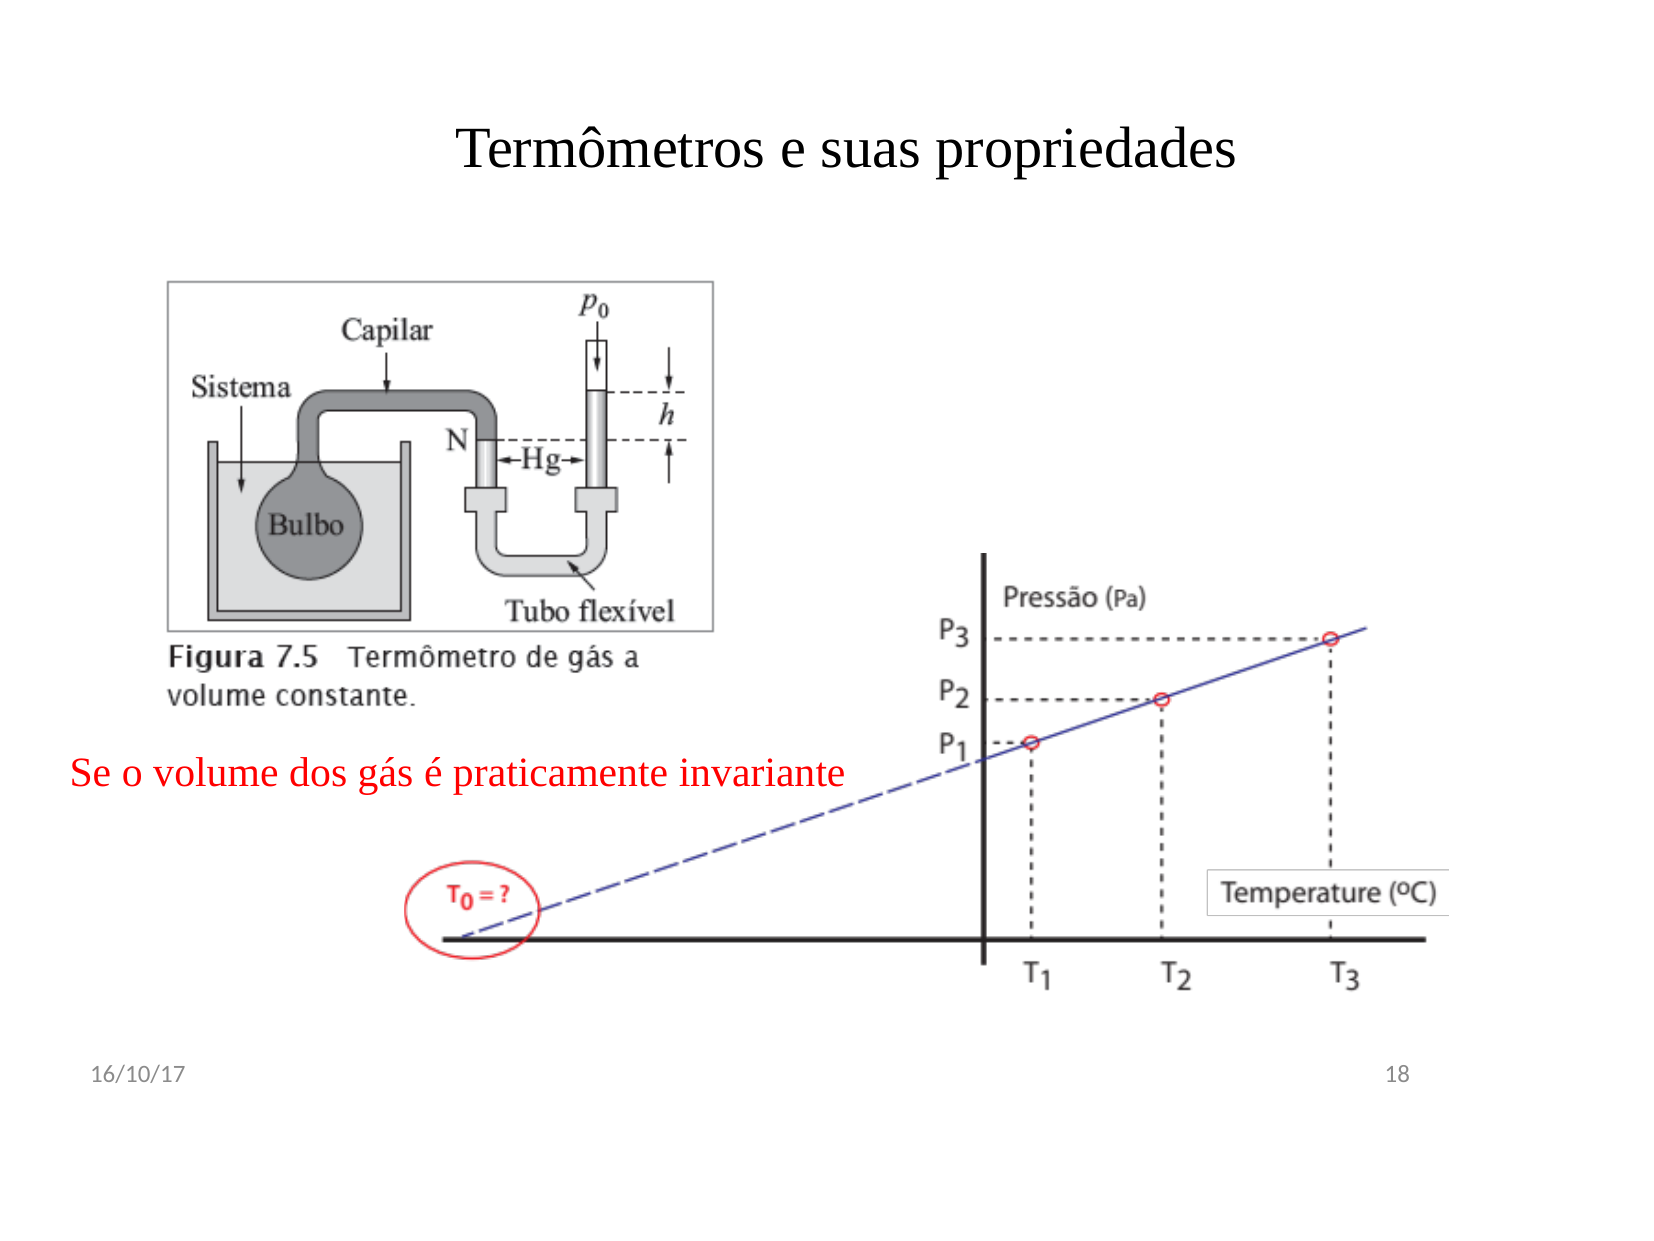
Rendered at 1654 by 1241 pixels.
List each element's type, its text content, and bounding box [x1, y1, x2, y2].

text_box Se o volume dos gás é praticamente invariante [54, 737, 404, 802]
picture [138, 263, 1449, 994]
text_box Termômetros e suas propriedades [347, 102, 1288, 187]
slide_number 16/10/17 [75, 1042, 425, 1103]
slide_number <número> [1074, 1042, 1425, 1103]
